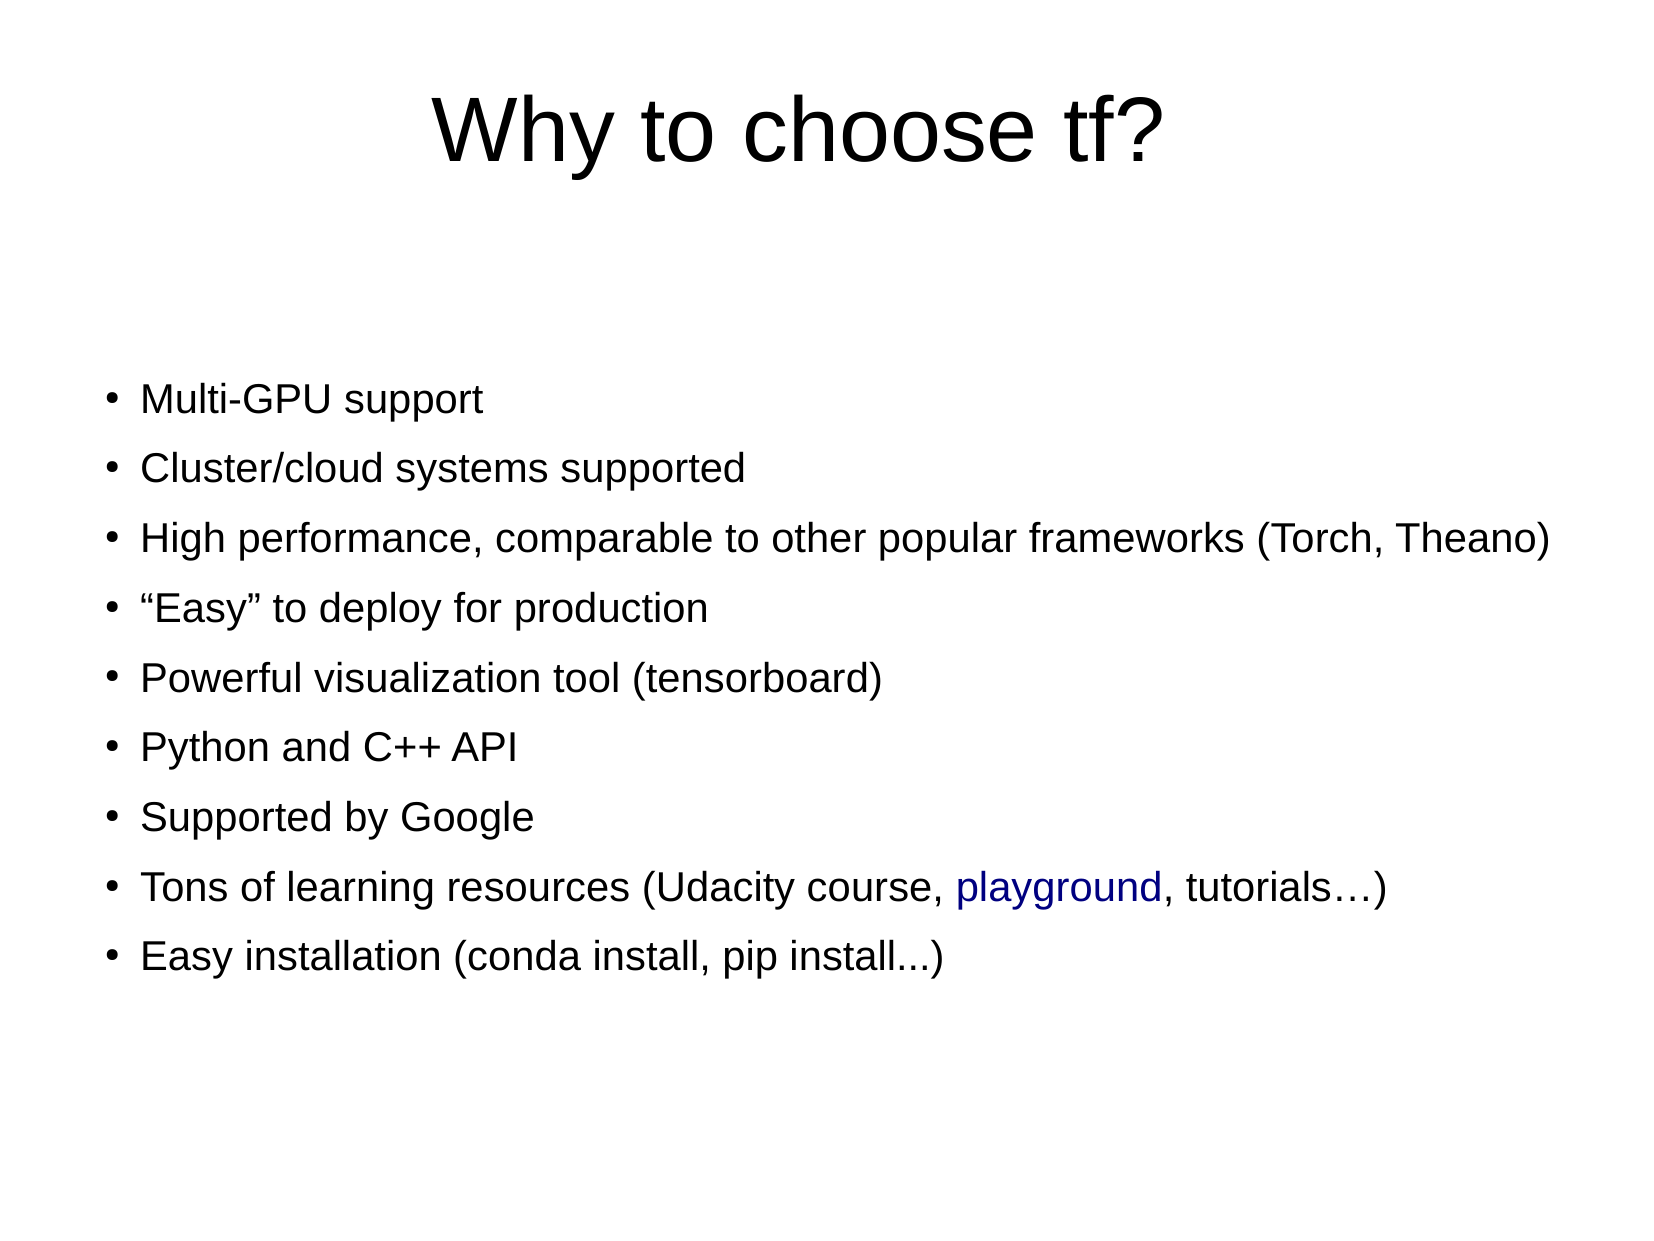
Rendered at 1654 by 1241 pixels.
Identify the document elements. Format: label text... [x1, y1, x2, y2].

text_box Multi-GPU support Cluster/cloud systems supported High performance, comparable to other popular frameworks (Torch, Theano) “Easy” to deploy for production Powerful visualization tool (tensorboard) Python and C++ API Supported by Google Tons of learning resources (Udacity course, playground, tutorials…) Easy installation (conda install, pip install...) [90, 345, 1606, 964]
title Why to choose tf? [82, 49, 1516, 211]
